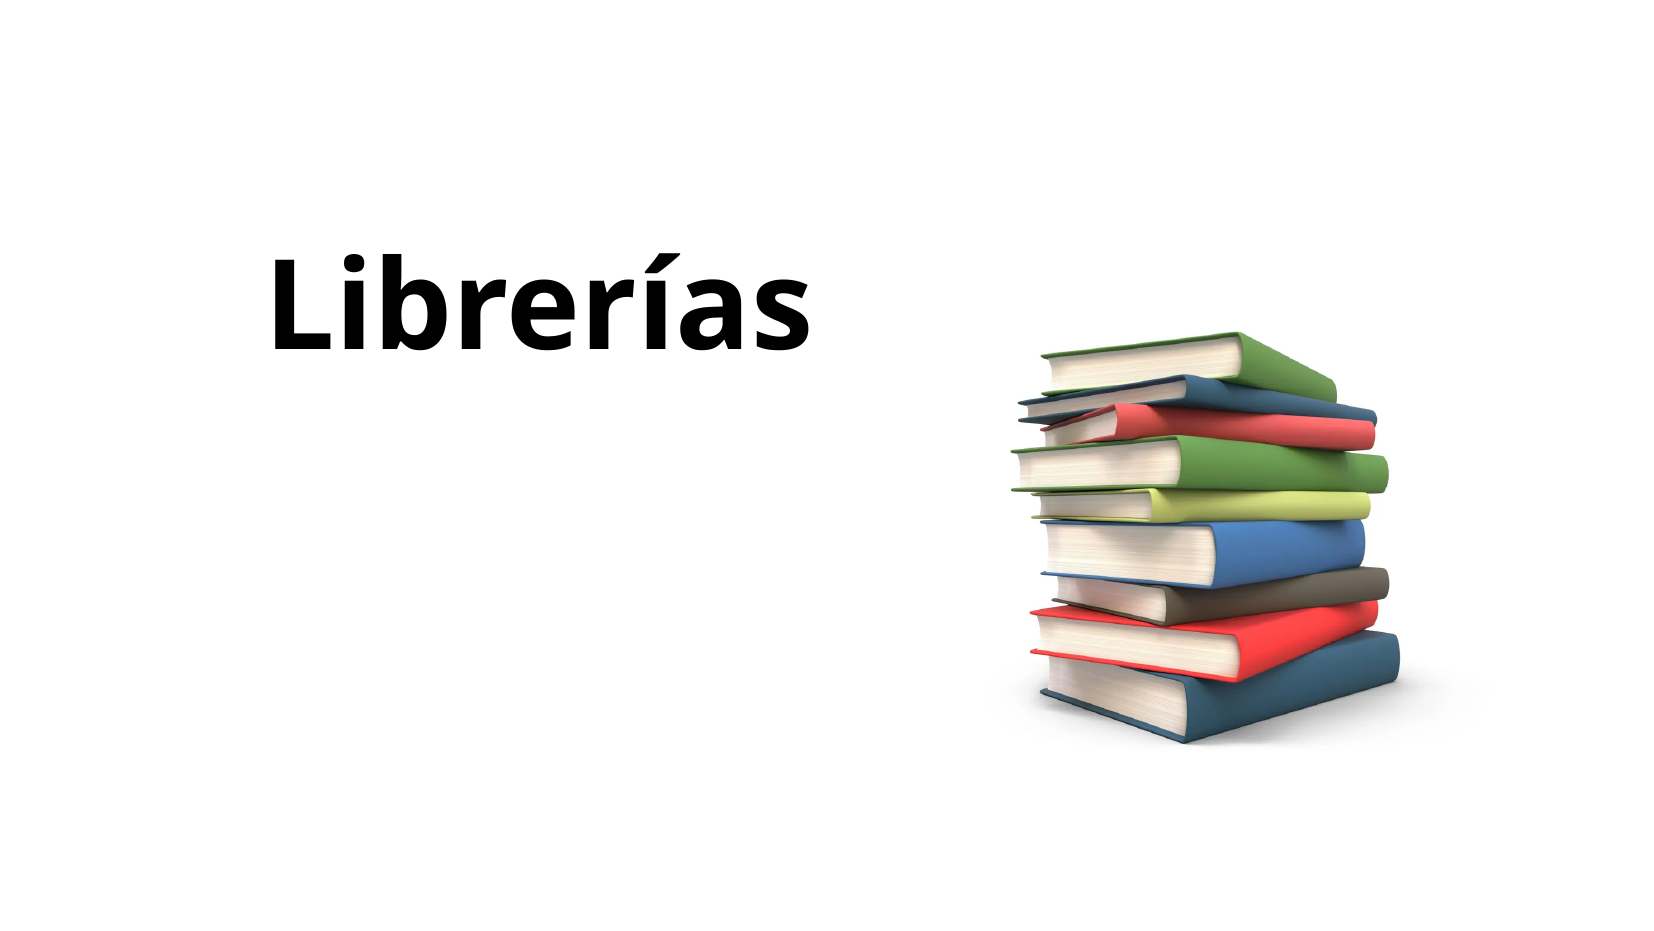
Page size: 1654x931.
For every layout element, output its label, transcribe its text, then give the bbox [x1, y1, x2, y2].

text_box Librerías [249, 208, 1331, 474]
picture [871, 301, 1542, 780]
